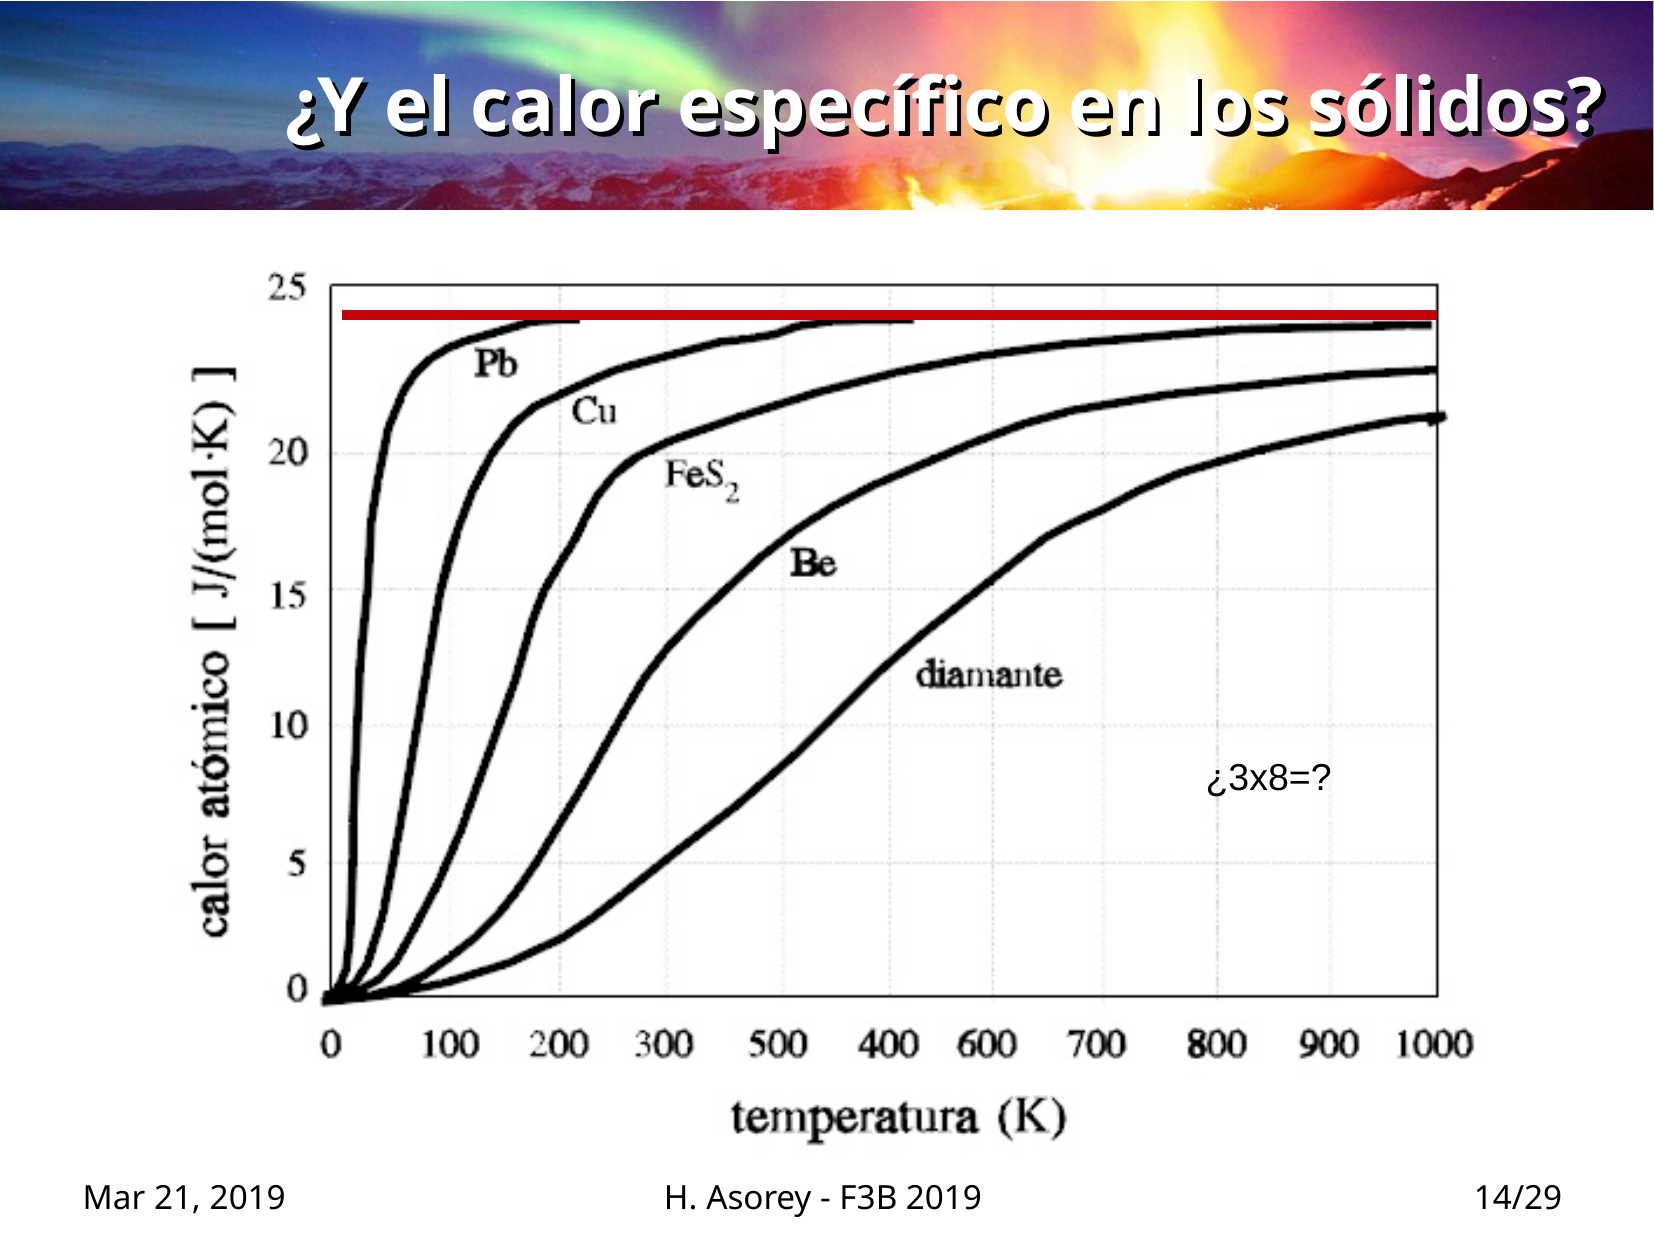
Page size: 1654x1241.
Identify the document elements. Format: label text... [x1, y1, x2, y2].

picture [0, 1, 1654, 210]
picture [157, 254, 1493, 1156]
text_box ¿3x8=? [1190, 749, 1397, 835]
title ¿Y el calor específico en los sólidos? [45, 15, 1606, 191]
